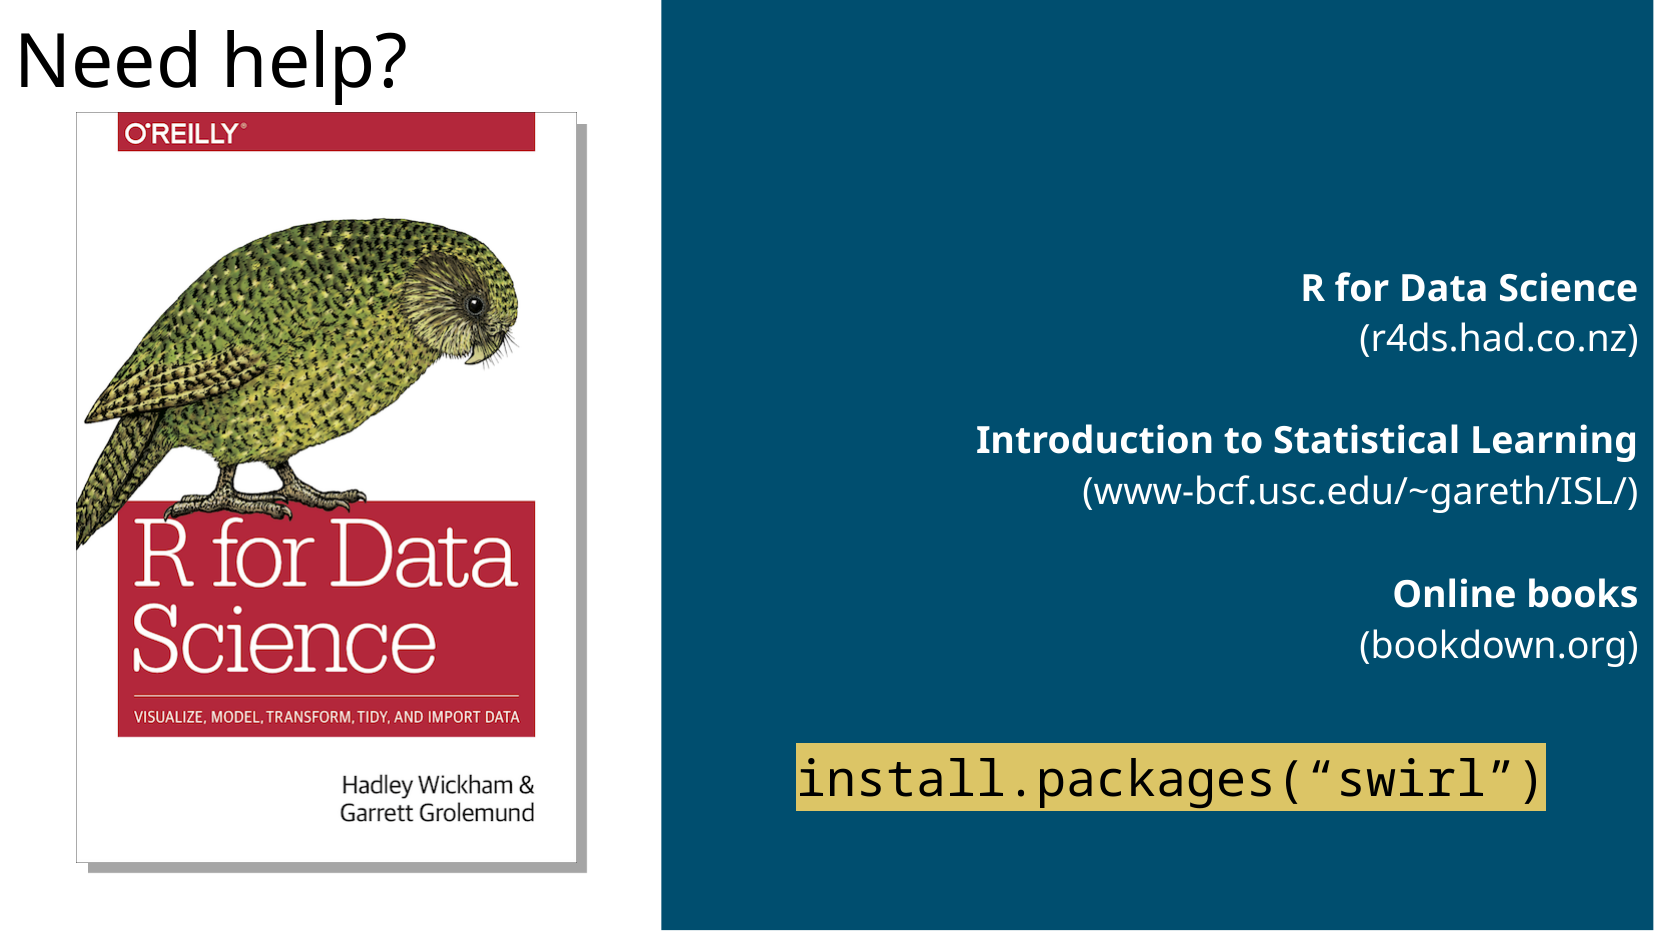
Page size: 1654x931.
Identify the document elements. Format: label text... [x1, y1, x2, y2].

text_box R for Data Science (r4ds.had.co.nz) Introduction to Statistical Learning (www-bcf.usc.edu/~gareth/ISL/) Online books (bookdown.org) [661, 0, 1654, 931]
text_box Need help? [0, 0, 753, 103]
text_box install.packages(“swirl”) [781, 735, 1561, 839]
picture [76, 112, 577, 863]
